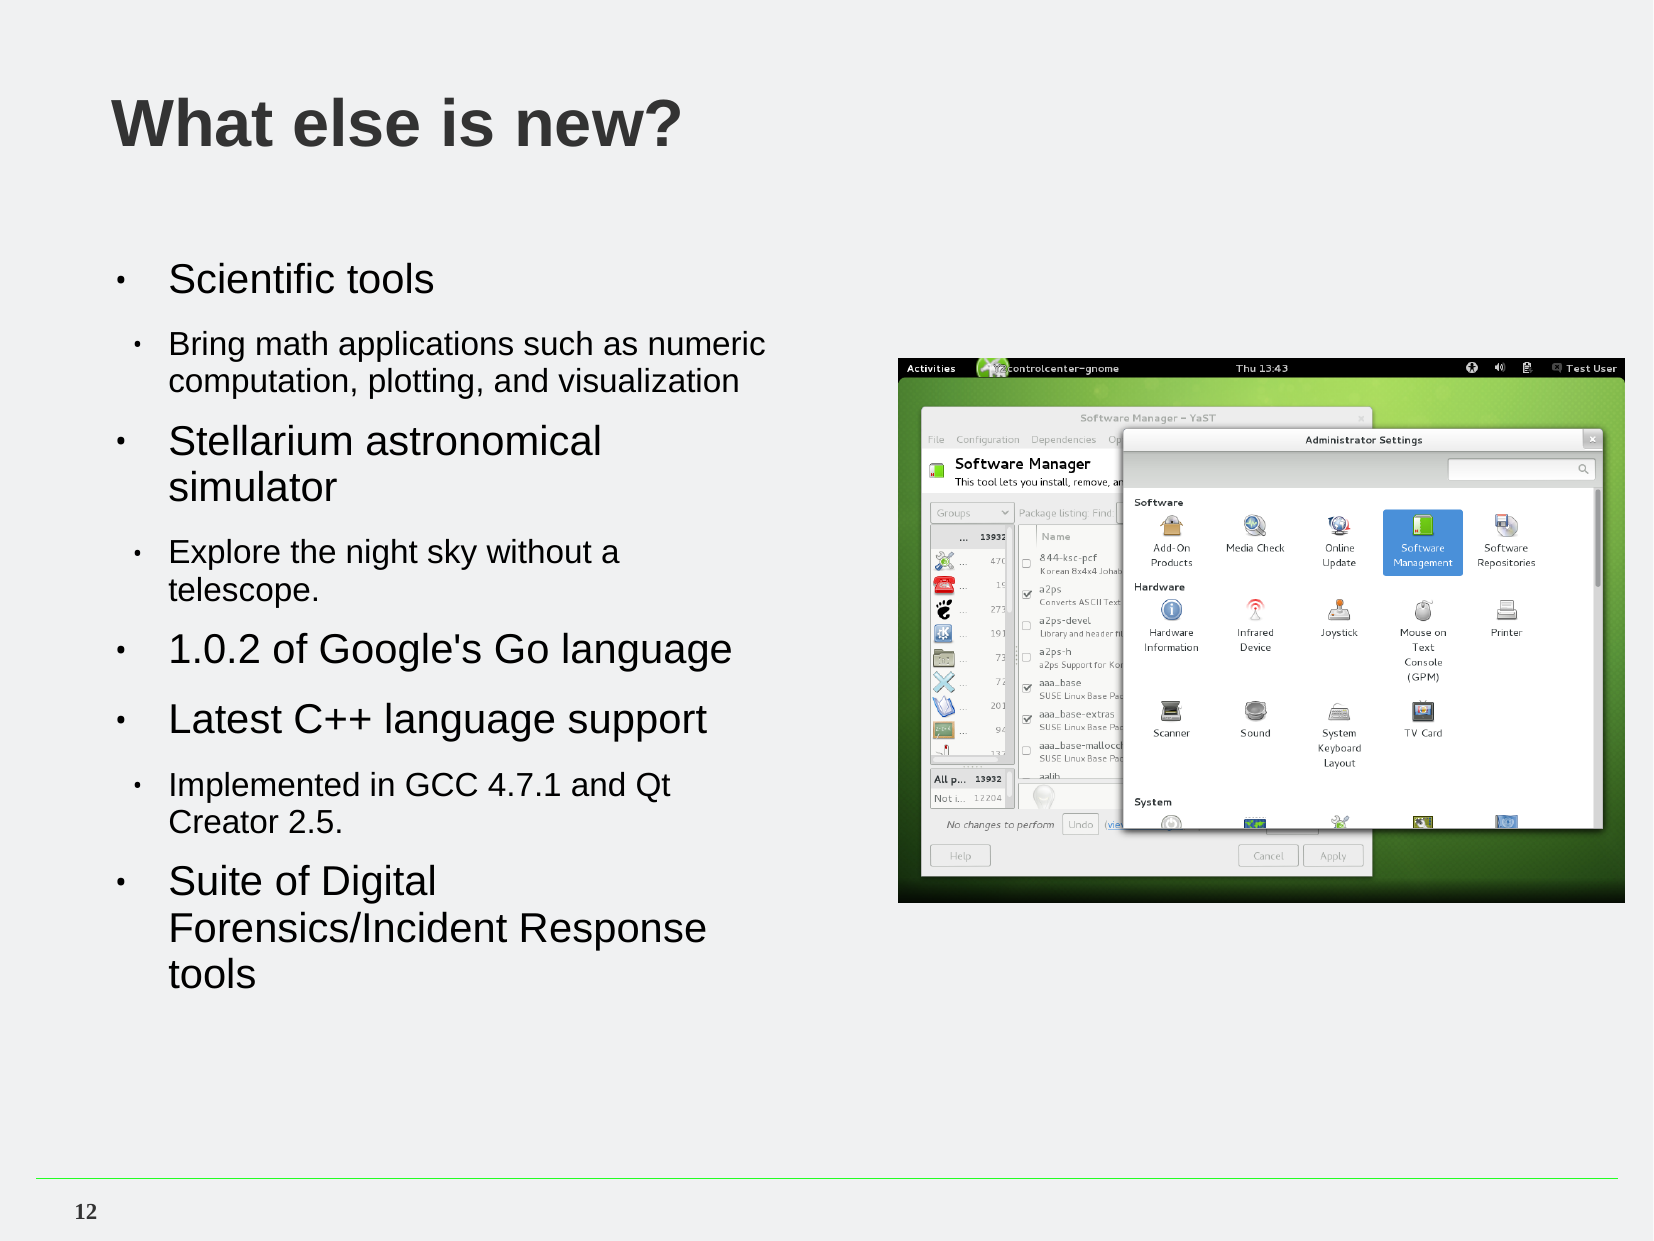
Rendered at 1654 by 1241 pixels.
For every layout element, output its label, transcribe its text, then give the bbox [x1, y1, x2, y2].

list Scientific tools Bring math applications such as numeric computation, plotting, and visualization Stellarium astronomical simulator Explore the night sky without a telescope. 1.0.2 of Google's Go language Latest C++ language support Implemented in GCC 4.7.1 and Qt Creator 2.5. Suite of Digital Forensics/Incident Response tools [44, 255, 771, 1075]
title What else is new? [111, 49, 1571, 198]
picture [0, 0, 1654, 1241]
